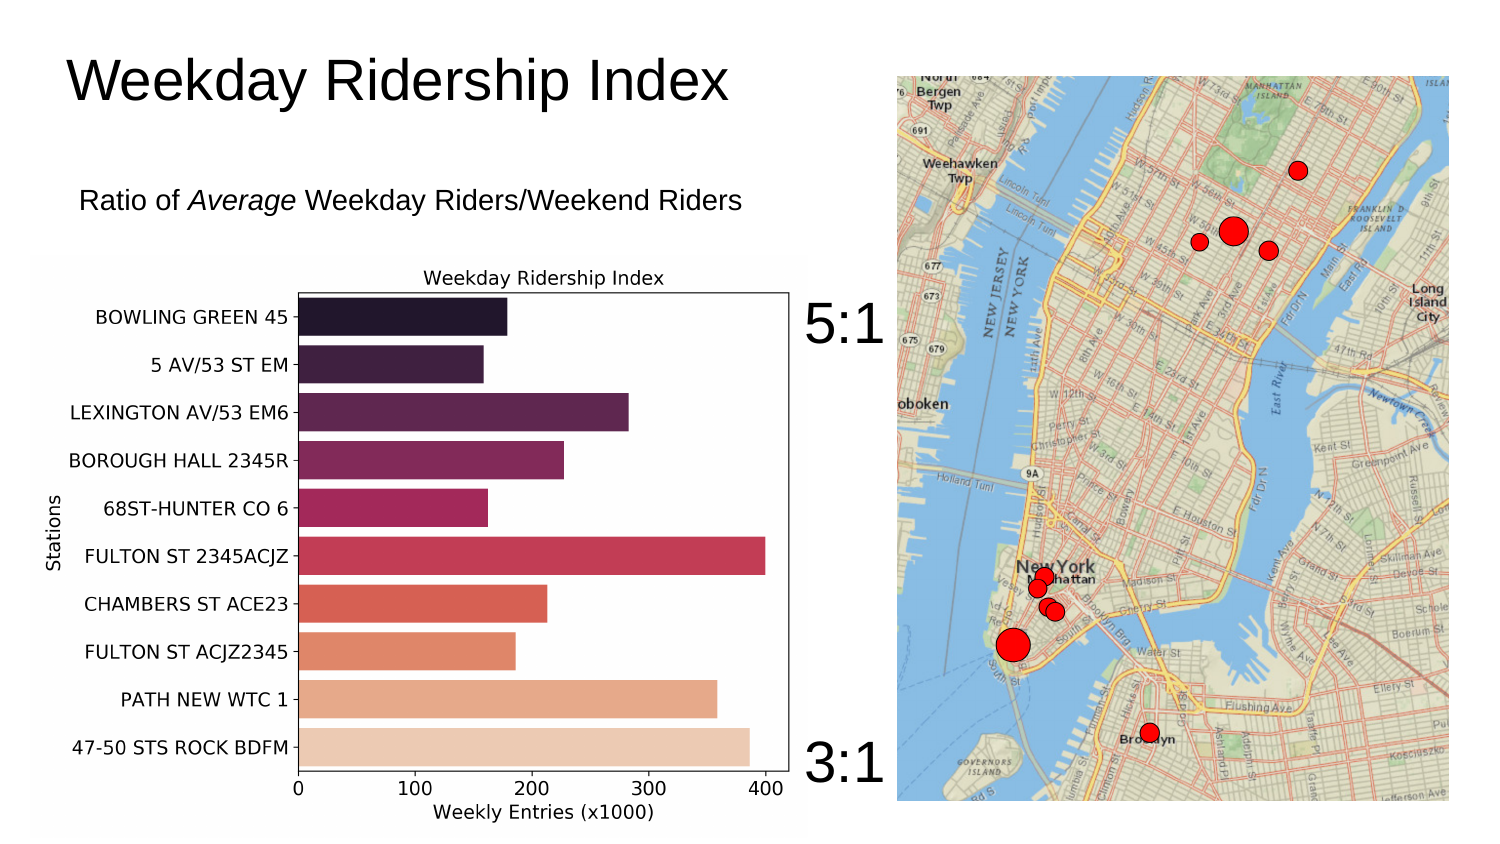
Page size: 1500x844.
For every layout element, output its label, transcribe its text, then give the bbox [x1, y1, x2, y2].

picture [897, 353, 1449, 709]
picture [30, 255, 808, 838]
title Weekday Ridership Index [51, 27, 1449, 122]
text_box 3:1 [789, 709, 1500, 792]
text_box 5:1 [789, 269, 1500, 353]
picture [897, 76, 1449, 269]
picture [897, 792, 1449, 801]
text_box Ratio of Average Weekday Riders/Weekend Riders [63, 166, 775, 250]
